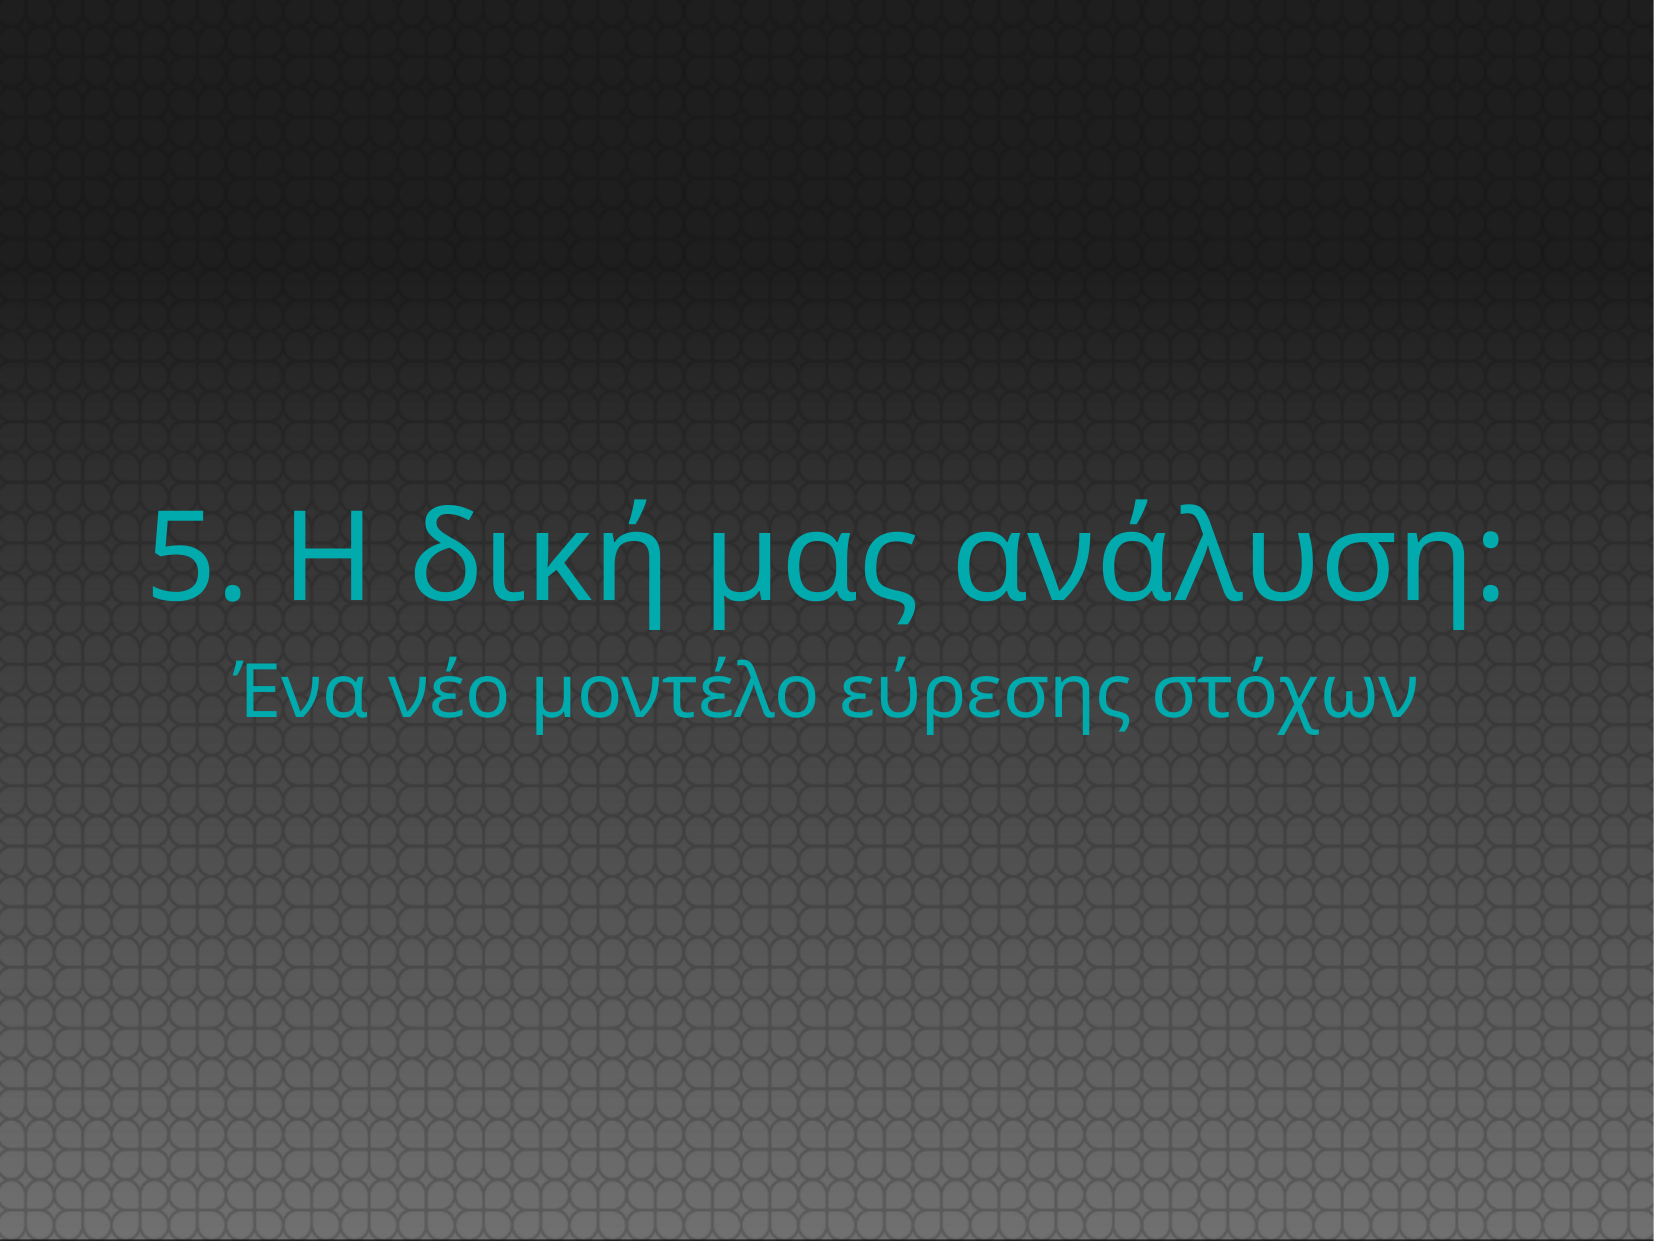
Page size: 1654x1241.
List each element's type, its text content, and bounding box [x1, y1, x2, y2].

picture [0, 0, 1654, 1241]
text_box 5. Η δική μας ανάλυση: Ένα νέο μοντέλο εύρεσης στόχων [81, 459, 1573, 708]
